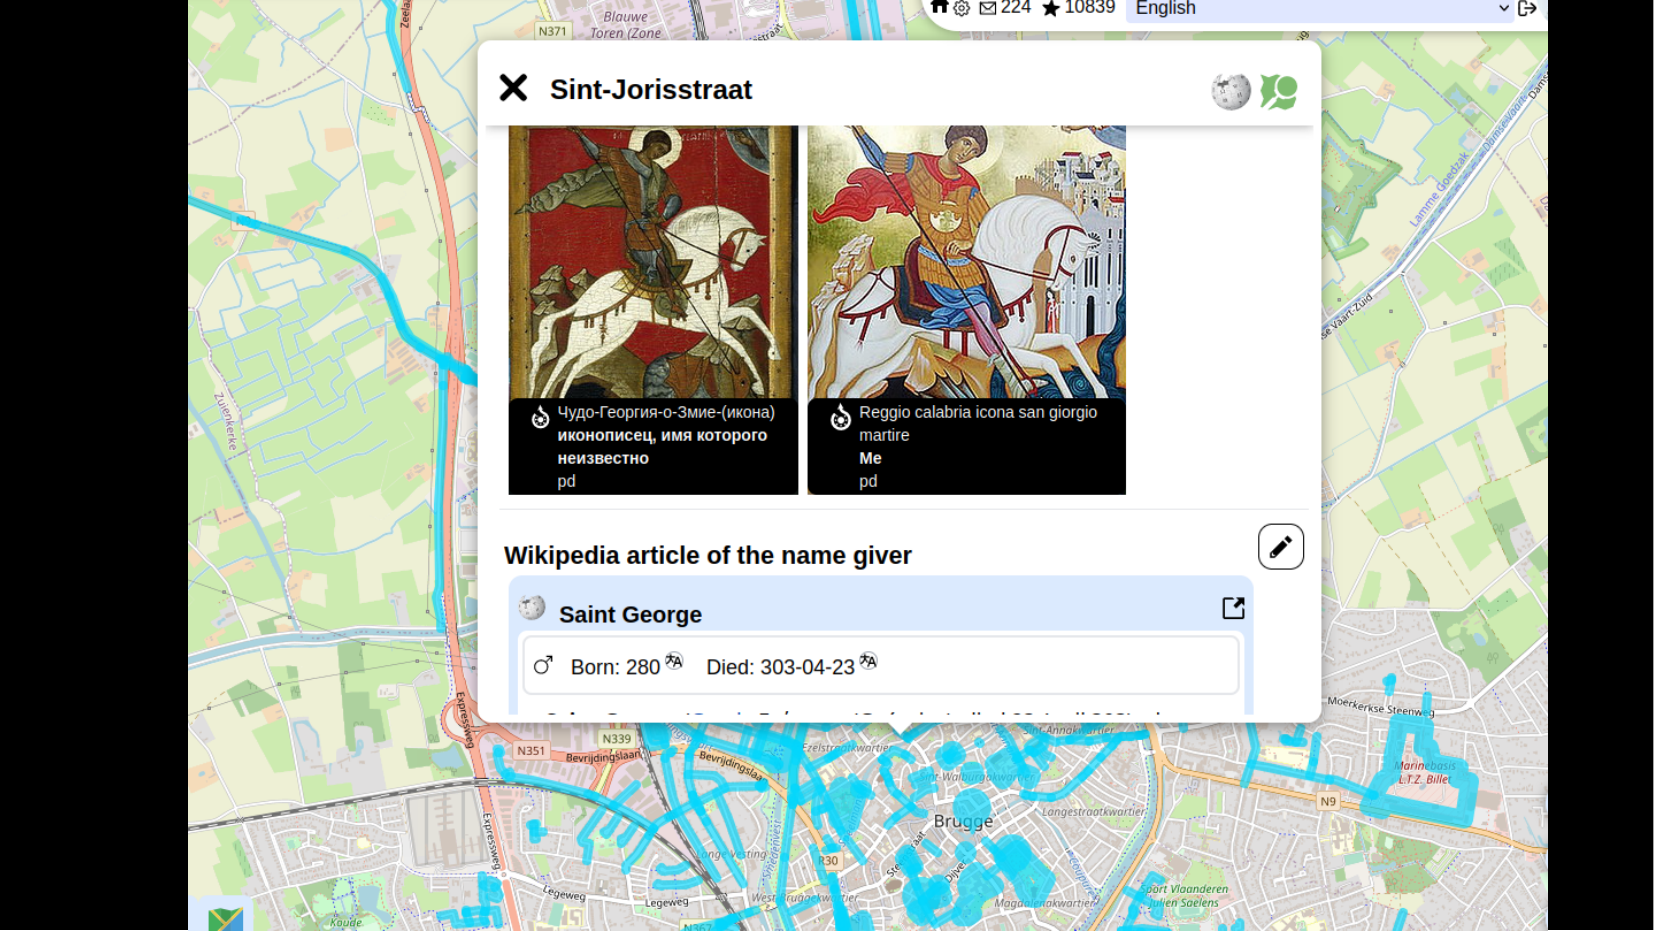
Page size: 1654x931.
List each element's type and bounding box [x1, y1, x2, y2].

picture [188, 0, 1548, 931]
